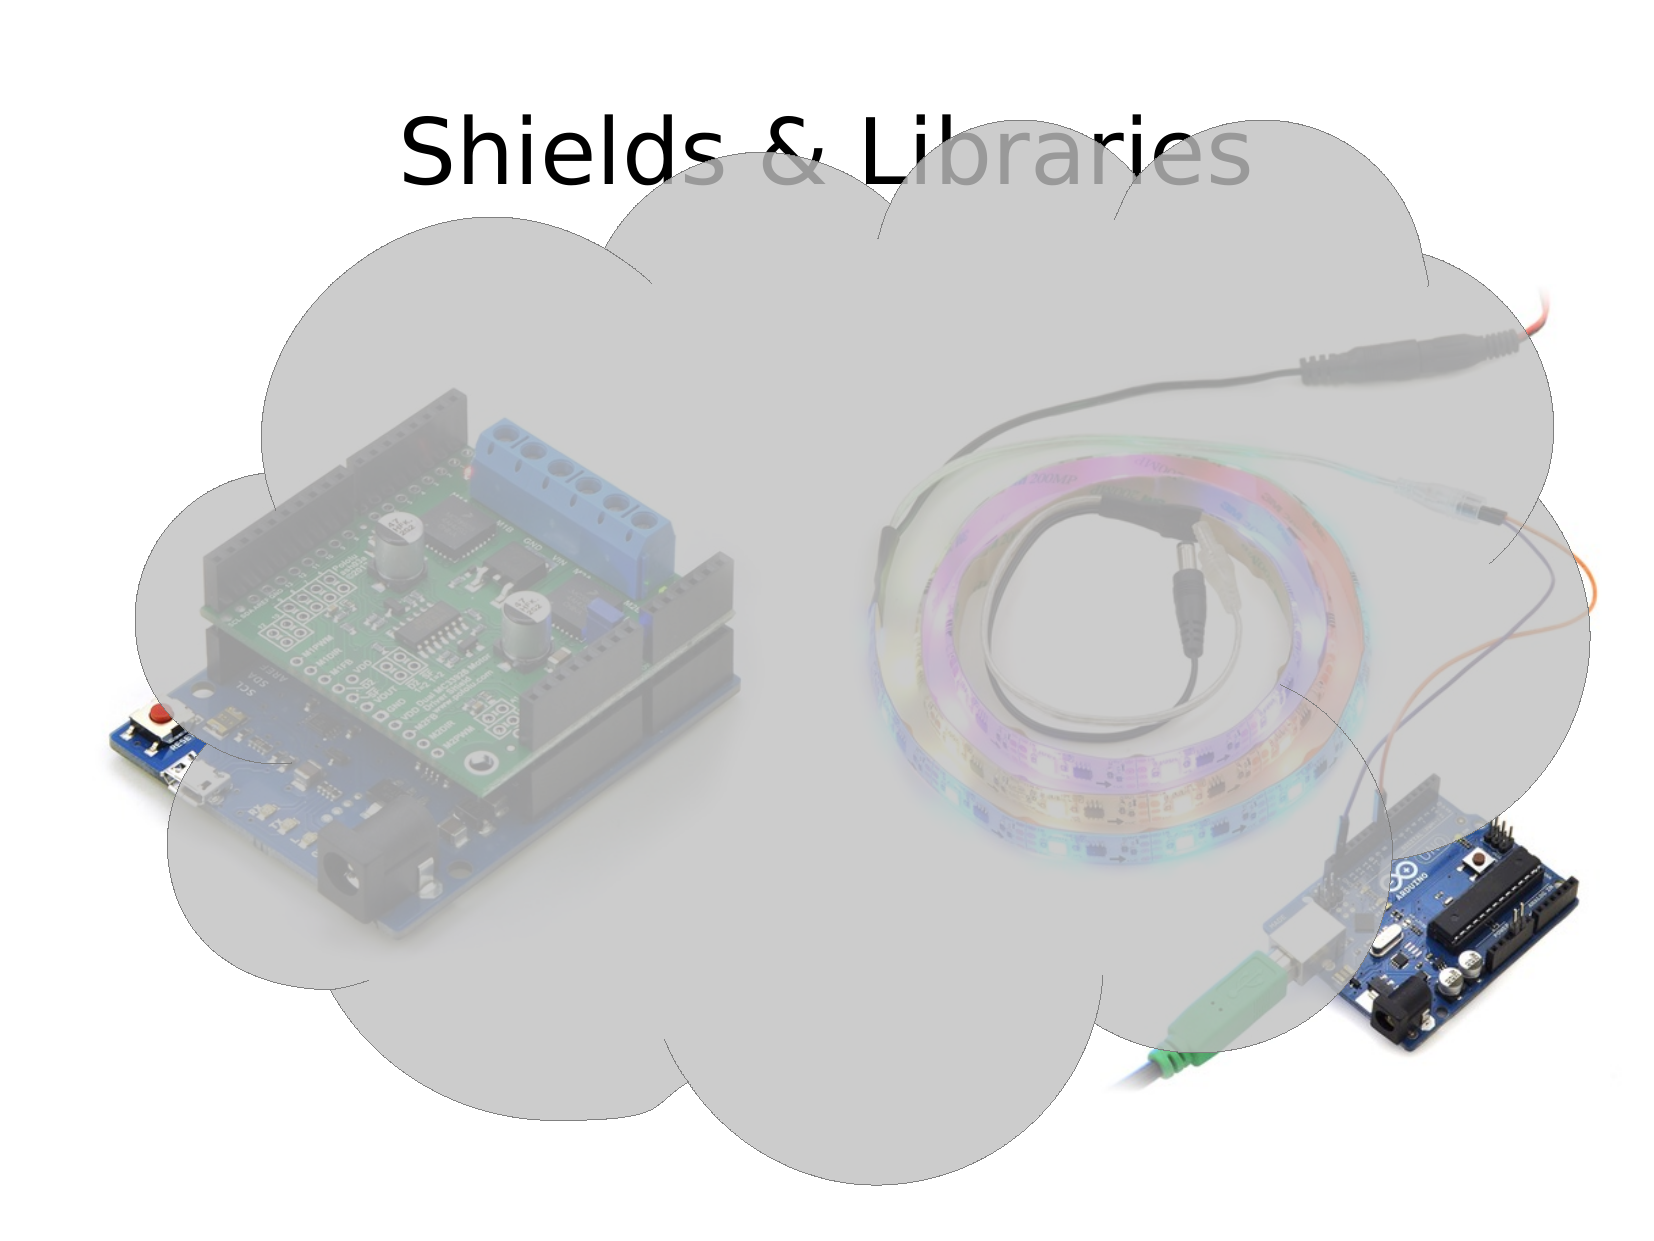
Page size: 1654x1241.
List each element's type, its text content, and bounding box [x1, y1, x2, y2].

picture [1058, 284, 1654, 1096]
picture [63, 351, 330, 991]
text_box [135, 120, 1591, 1186]
title Shields & Libraries [82, 49, 1571, 257]
